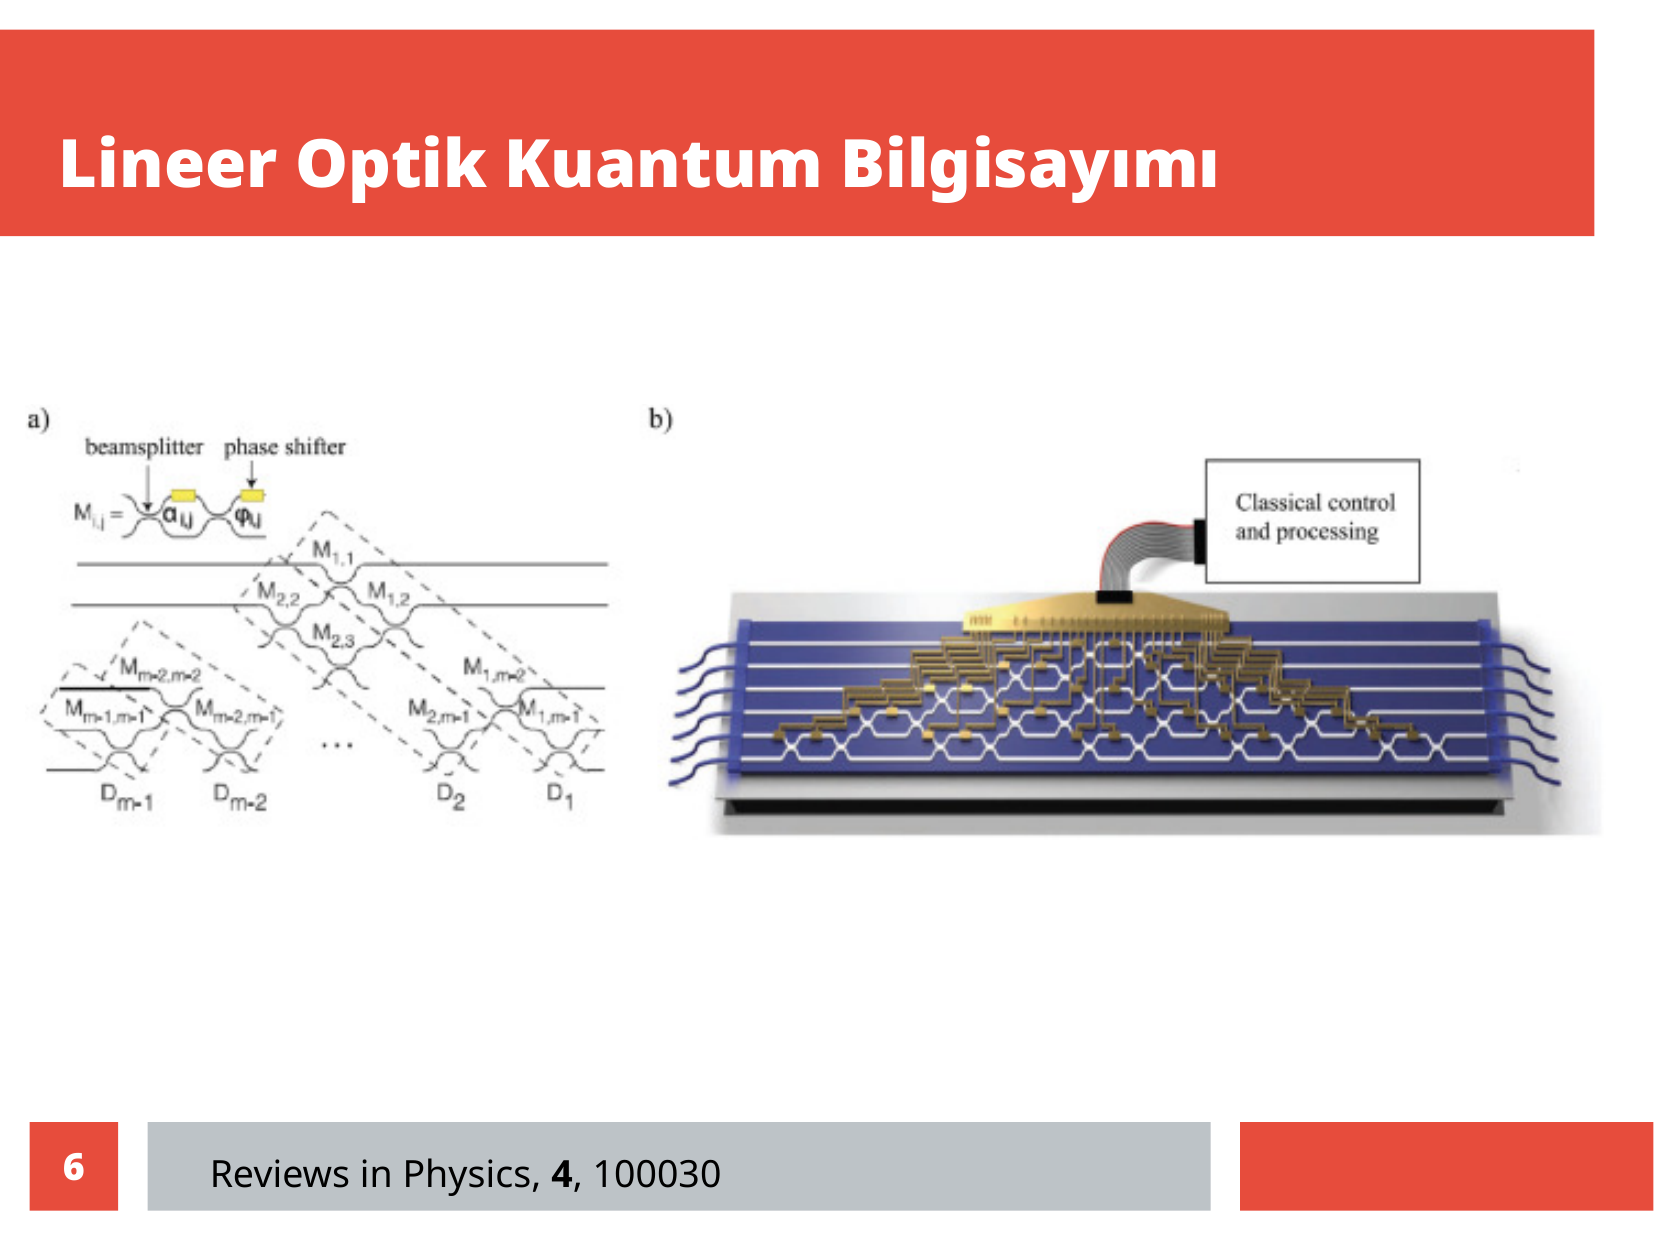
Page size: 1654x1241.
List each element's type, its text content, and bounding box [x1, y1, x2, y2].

picture [25, 404, 1606, 841]
title Lineer Optik Kuantum Bilgisayımı [59, 59, 1595, 207]
text_box Reviews in Physics, 4, 100030 [195, 1140, 1111, 1199]
